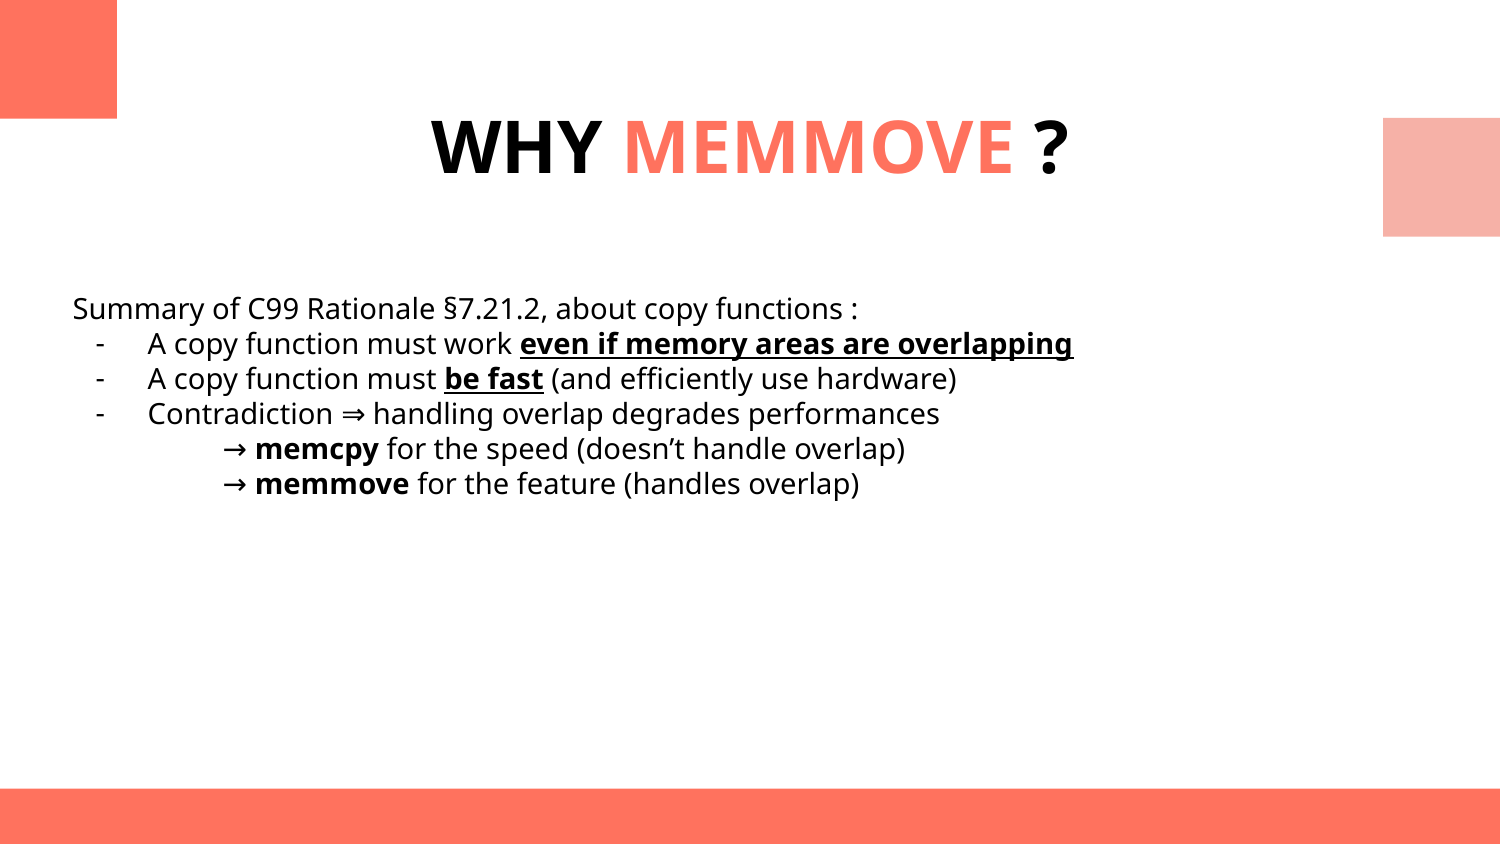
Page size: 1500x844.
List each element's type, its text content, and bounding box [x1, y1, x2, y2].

title WHY MEMMOVE ? [0, 107, 1500, 181]
text_box Summary of C99 Rationale §7.21.2, about copy functions : A copy function must work even if memory areas are overlapping A copy function must be fast (and efficiently use hardware) Contradiction ⇒ handling overlap degrades performances → memcpy for the speed (doesn’t handle overlap) → memmove for the feature (handles overlap) [57, 275, 1465, 643]
